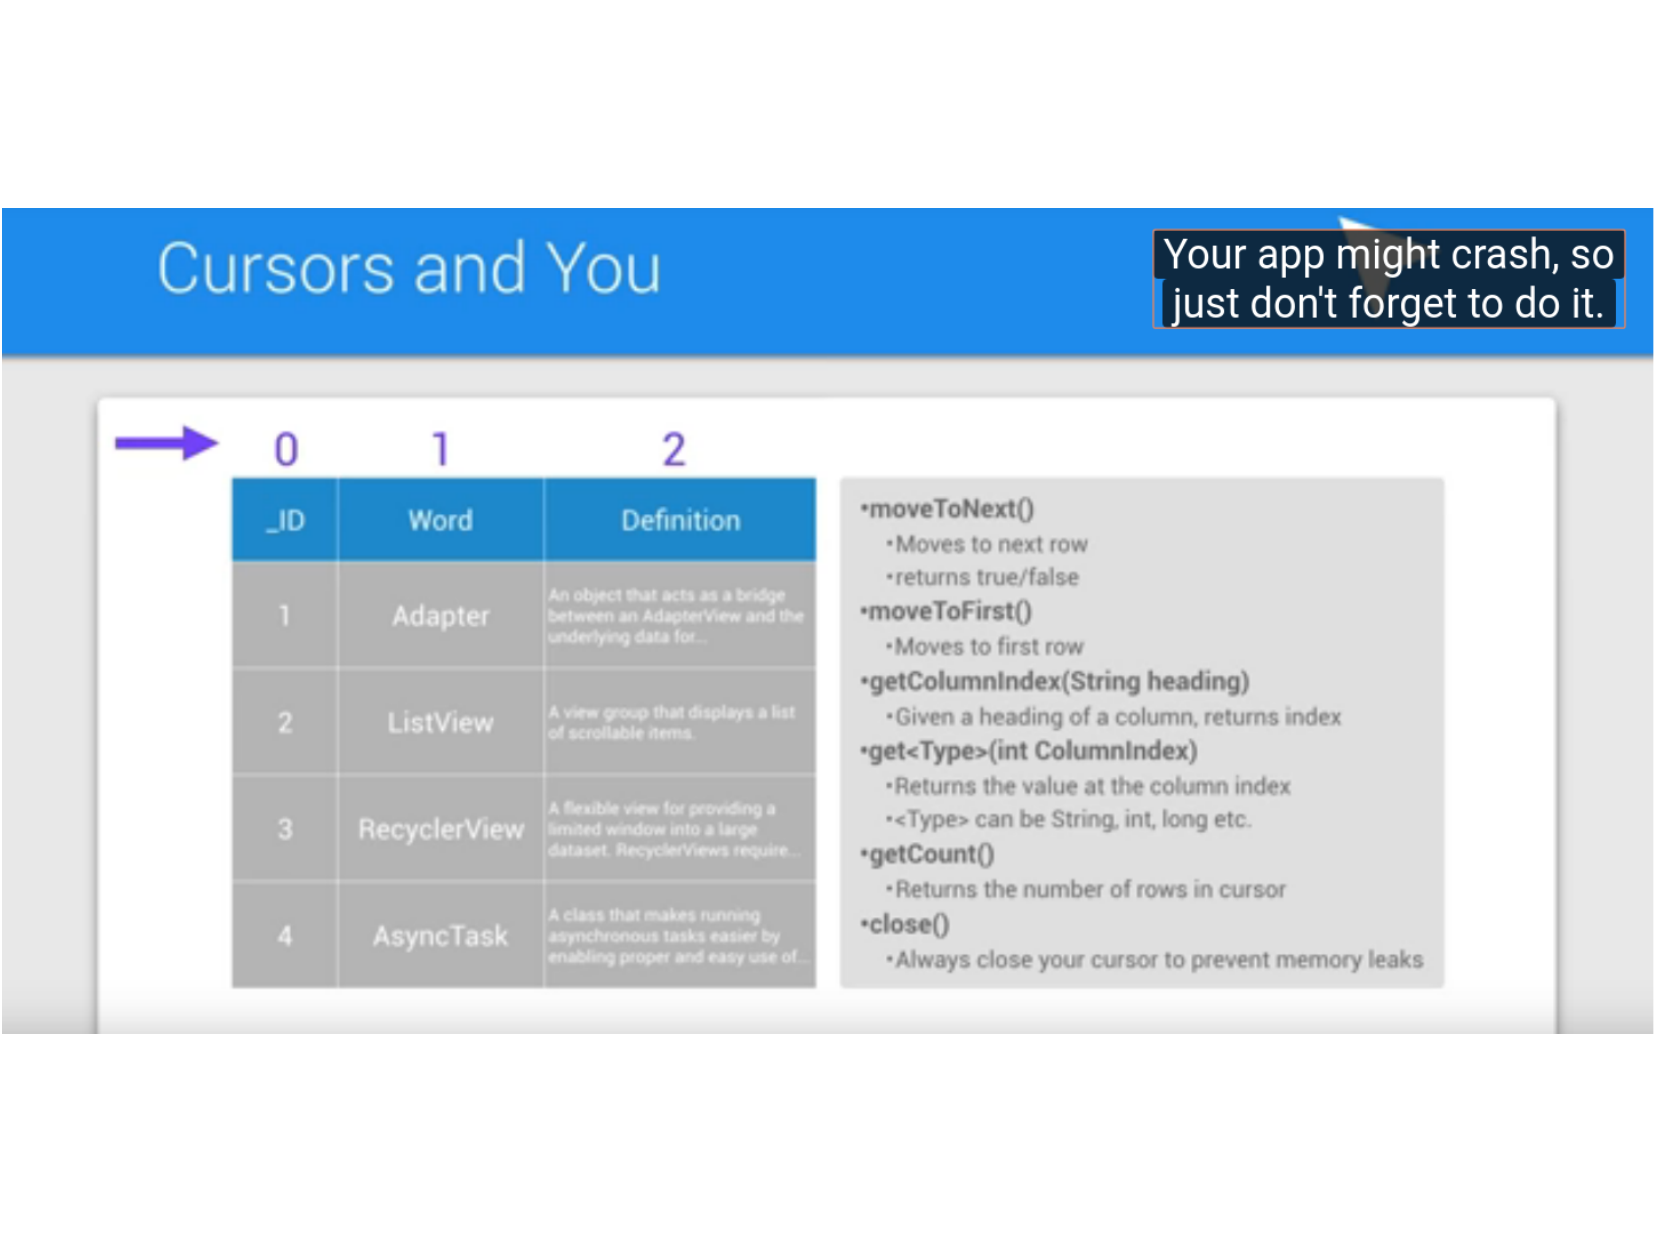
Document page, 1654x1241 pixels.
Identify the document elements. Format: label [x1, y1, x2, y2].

picture [2, 208, 1654, 1034]
